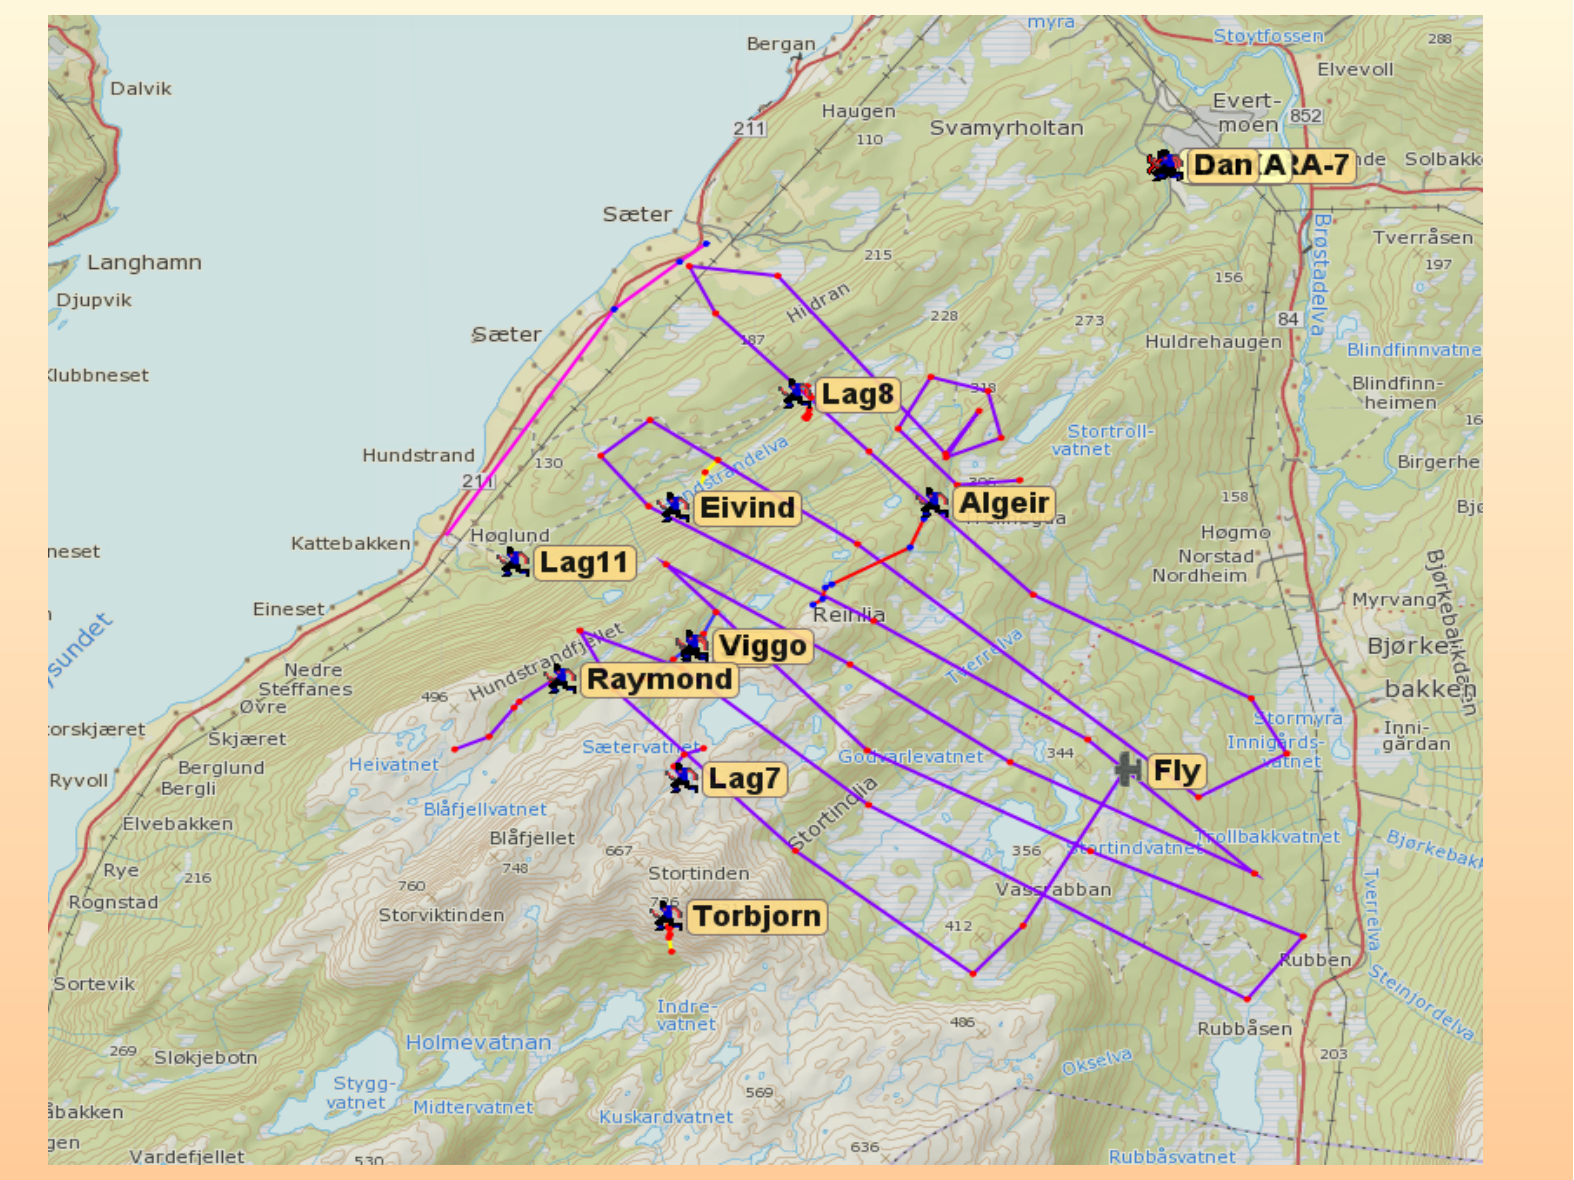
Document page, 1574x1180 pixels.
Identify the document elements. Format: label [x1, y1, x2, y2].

picture [48, 15, 1483, 1165]
